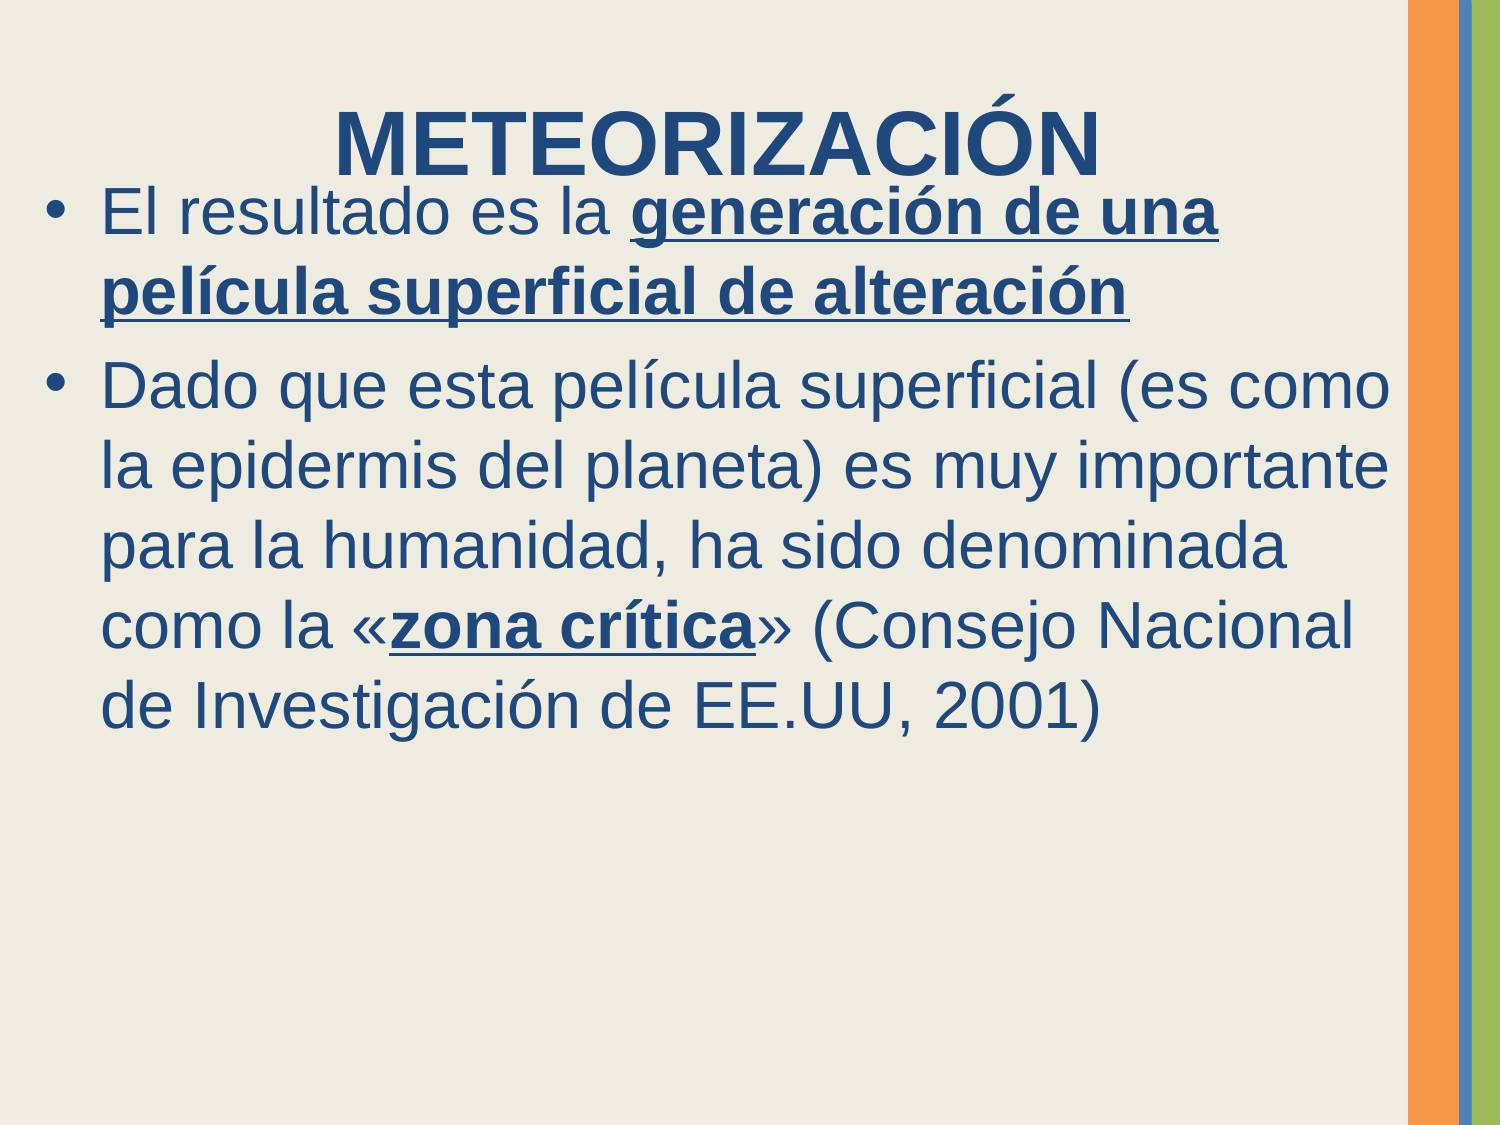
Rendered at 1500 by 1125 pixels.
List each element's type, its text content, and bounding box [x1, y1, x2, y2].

title meteorización [29, 45, 1408, 160]
list El resultado es la generación de una película superficial de alteración Dado que esta película superficial (es como la epidermis del planeta) es muy importante para la humanidad, ha sido denominada como la «zona crítica» (Consejo Nacional de Investigación de EE.UU, 2001) [29, 160, 1408, 1090]
